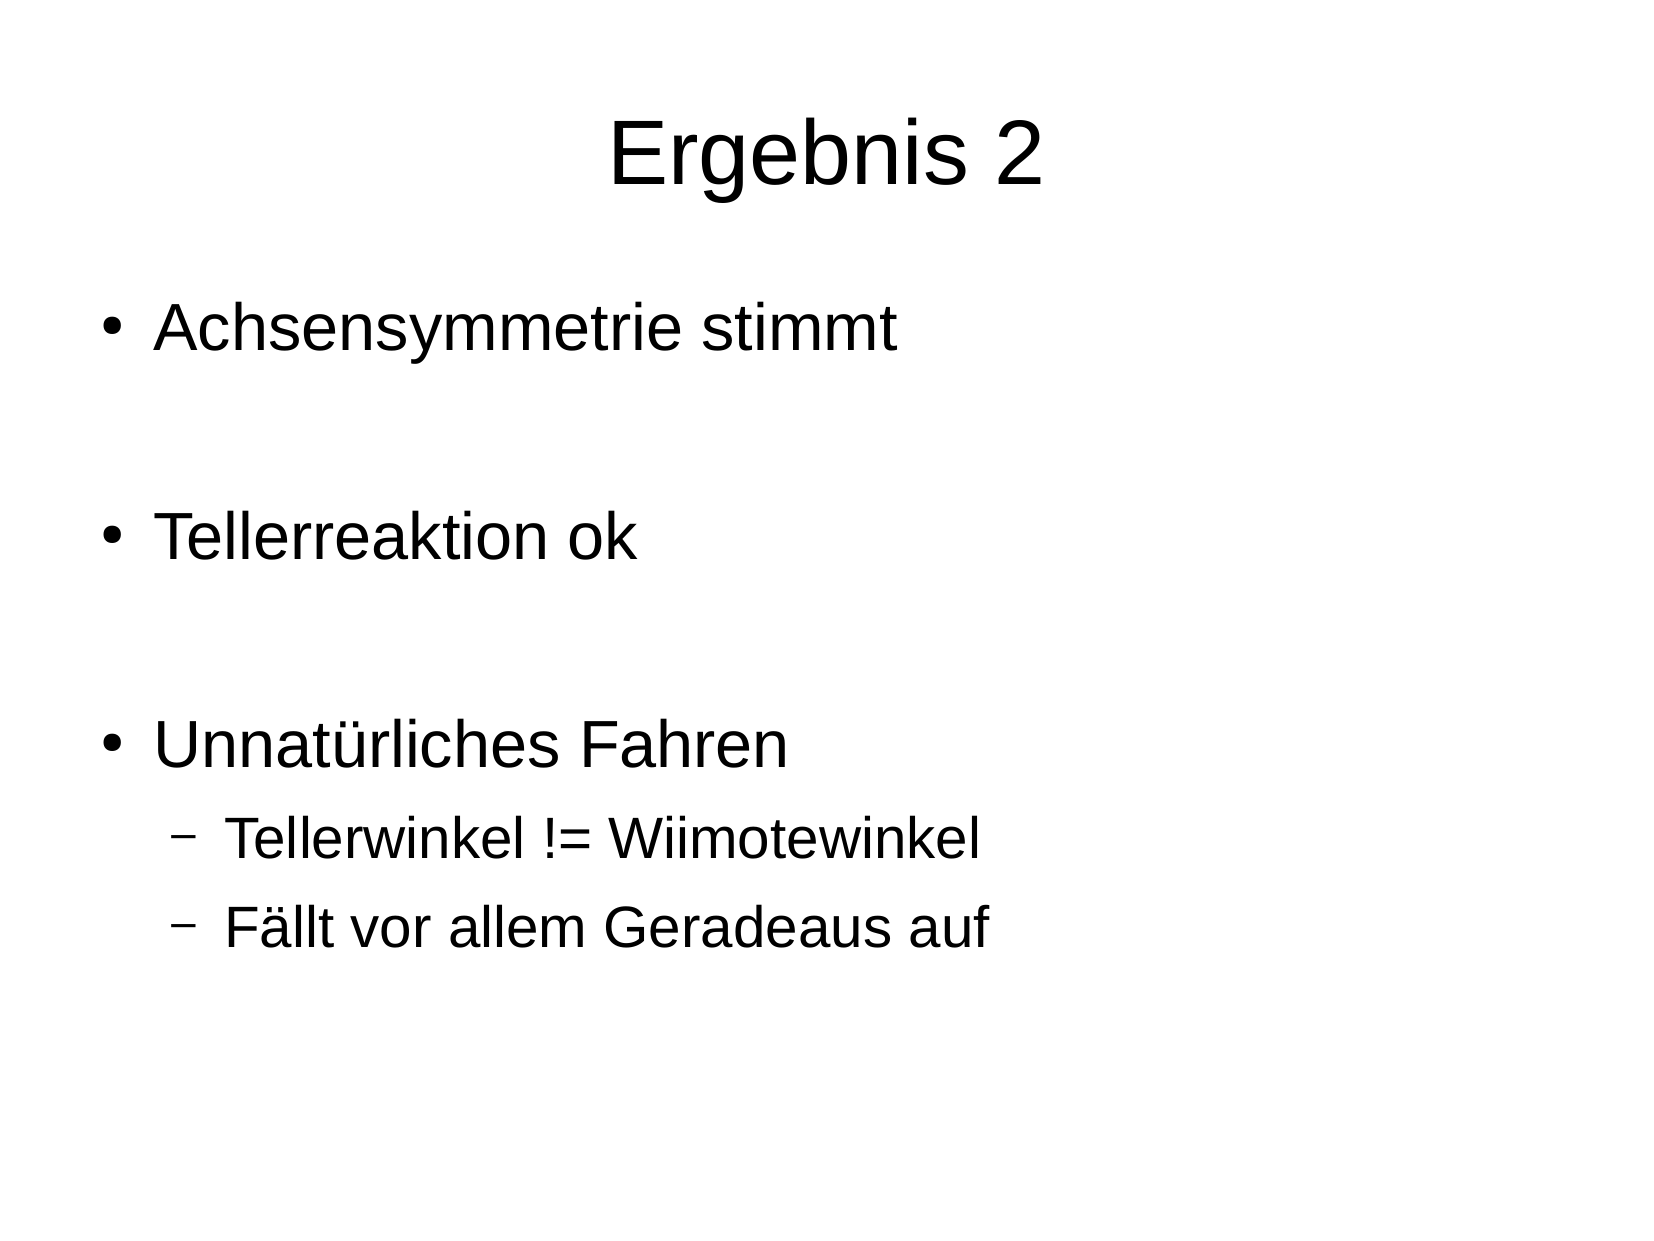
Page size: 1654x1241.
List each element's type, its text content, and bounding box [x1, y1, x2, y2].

list Achsensymmetrie stimmt Tellerreaktion ok Unnatürliches Fahren Tellerwinkel != Wiimotewinkel Fällt vor allem Geradeaus auf [82, 290, 1571, 1010]
title Ergebnis 2 [82, 49, 1571, 257]
